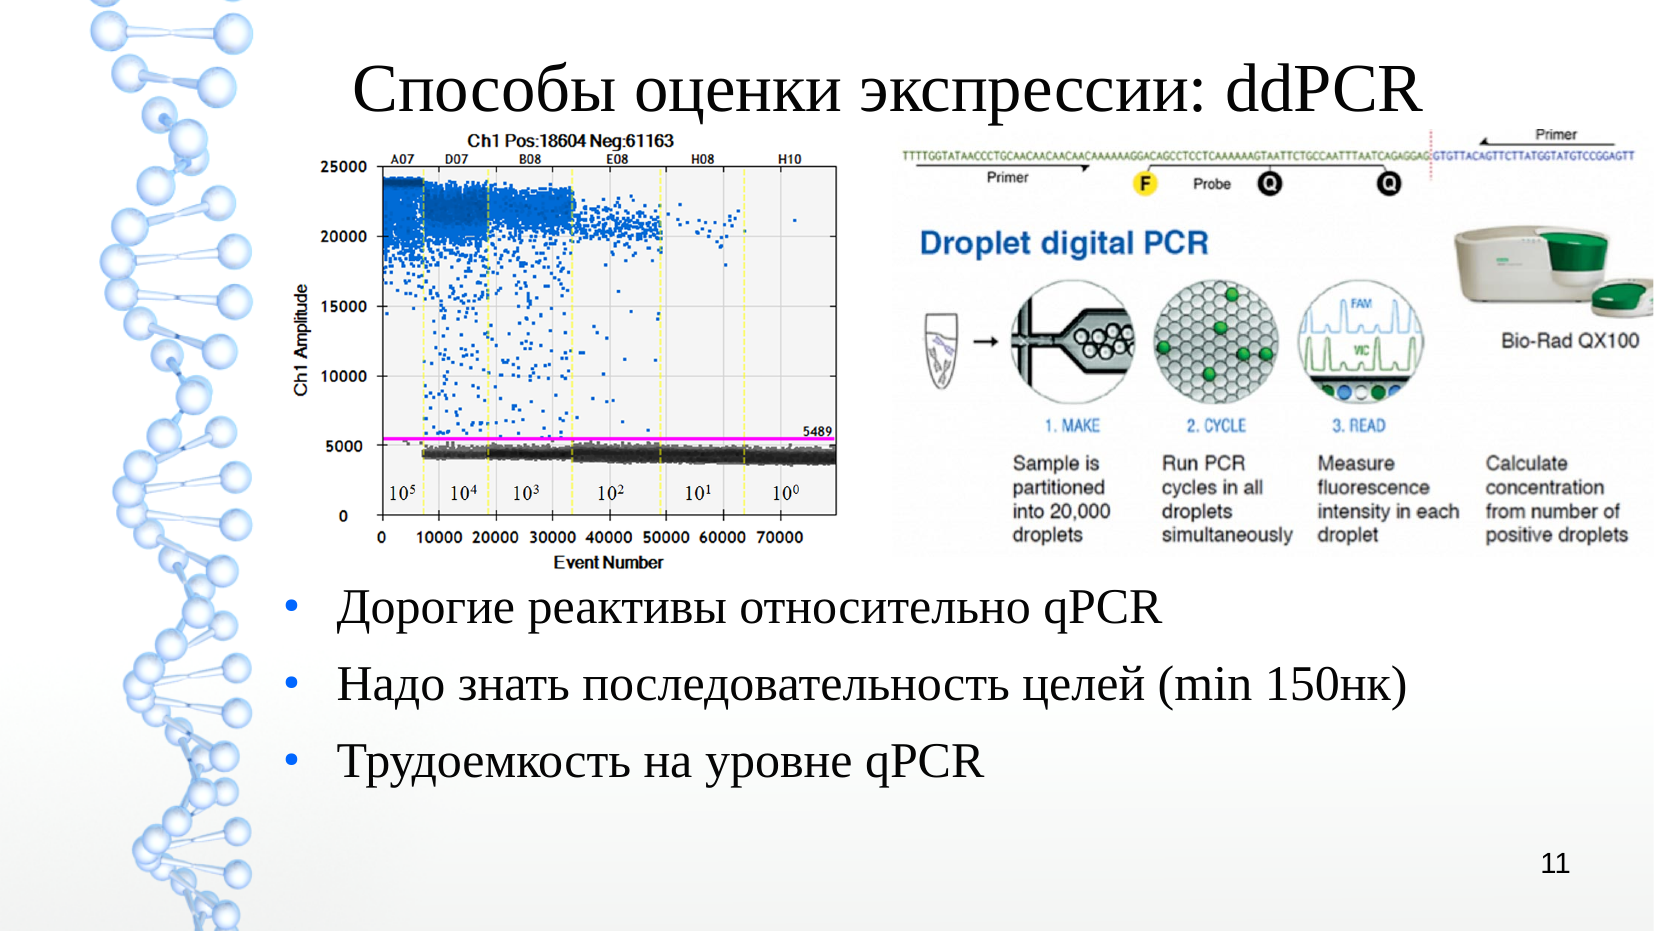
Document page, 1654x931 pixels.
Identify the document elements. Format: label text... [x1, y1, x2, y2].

picture [0, 0, 1654, 931]
title Способы оценки экспрессии: ddPCR [224, 11, 1554, 166]
list Дорогие реактивы относительно qPCR Надо знать последовательность целей (min 150нк) Трудоемкость на уровне qPCR [265, 578, 1595, 839]
